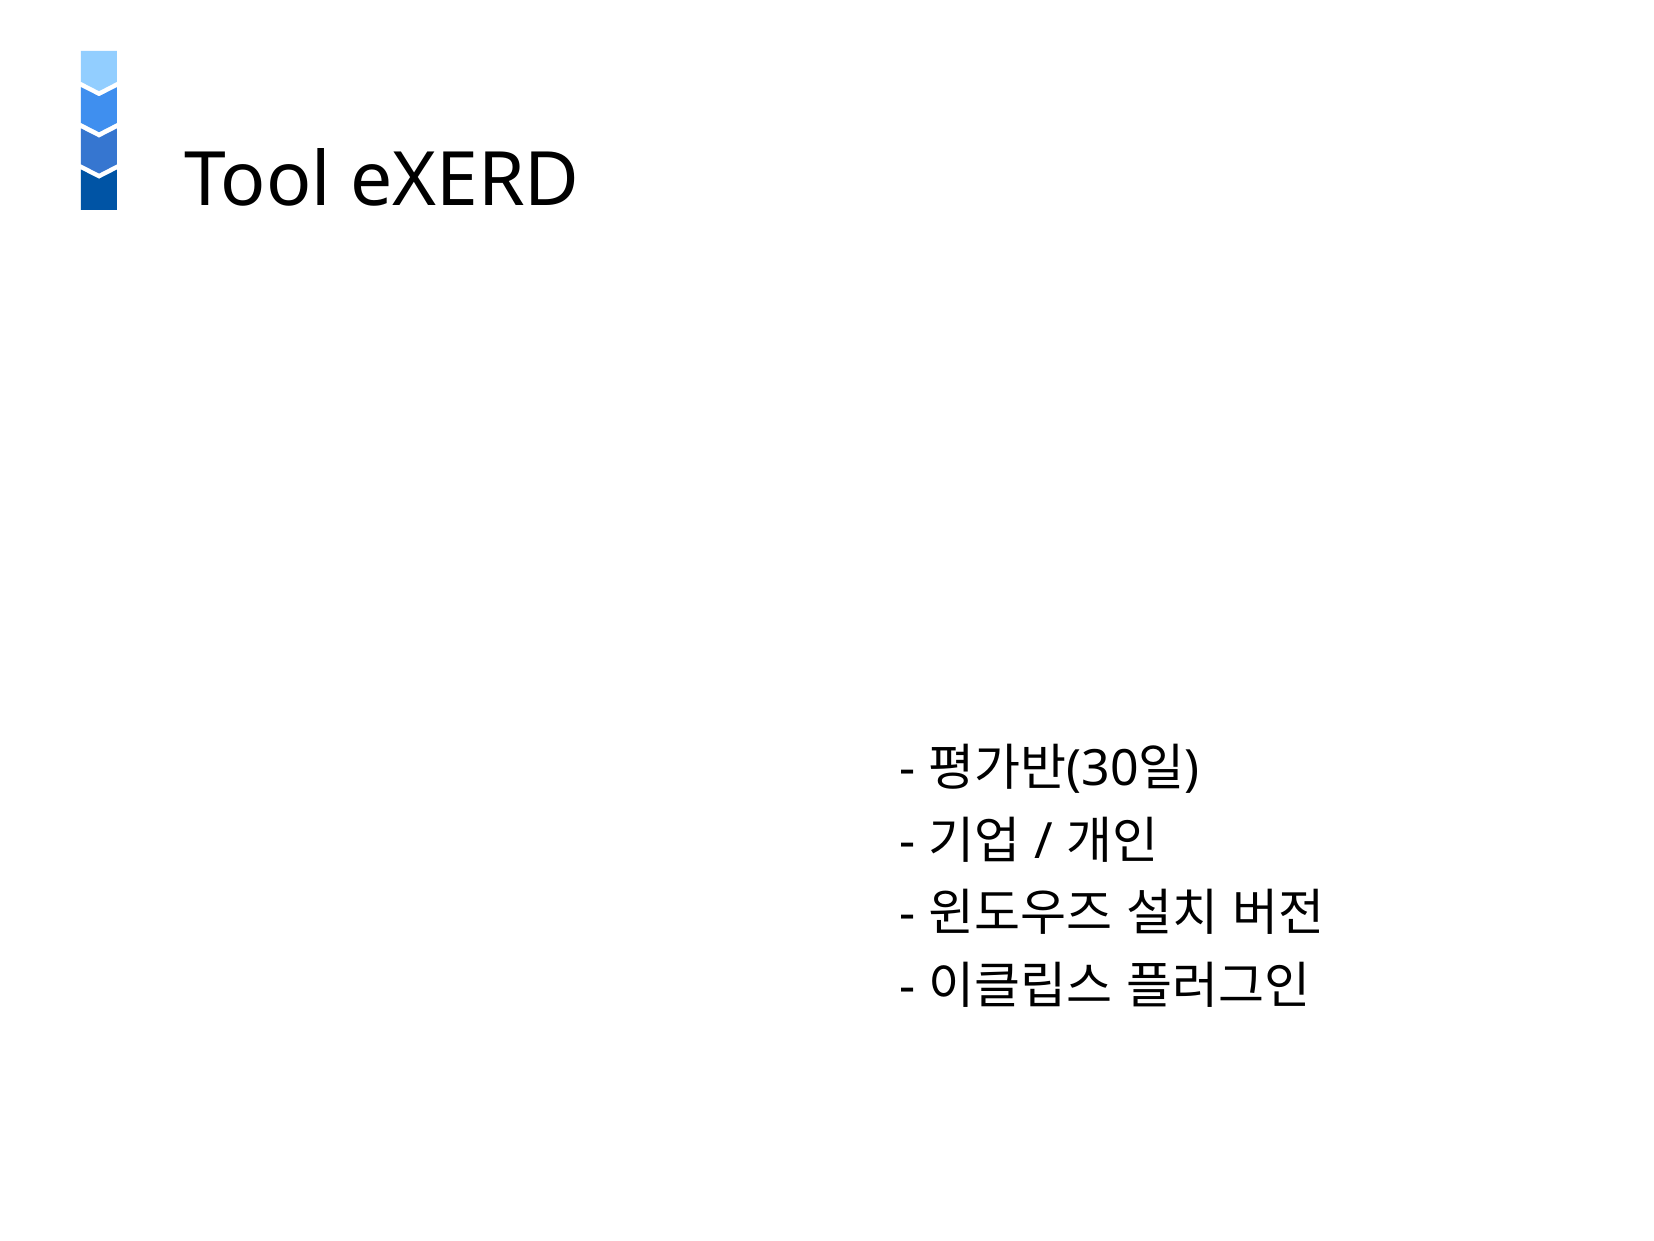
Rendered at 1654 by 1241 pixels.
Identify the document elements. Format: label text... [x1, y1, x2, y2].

picture [80, 47, 117, 213]
text_box - 평가반(30일) - 기업 / 개인 - 윈도우즈 설치 버전 - 이클립스 플러그인 [885, 720, 1400, 1006]
title Tool eXERD [70, 73, 694, 281]
